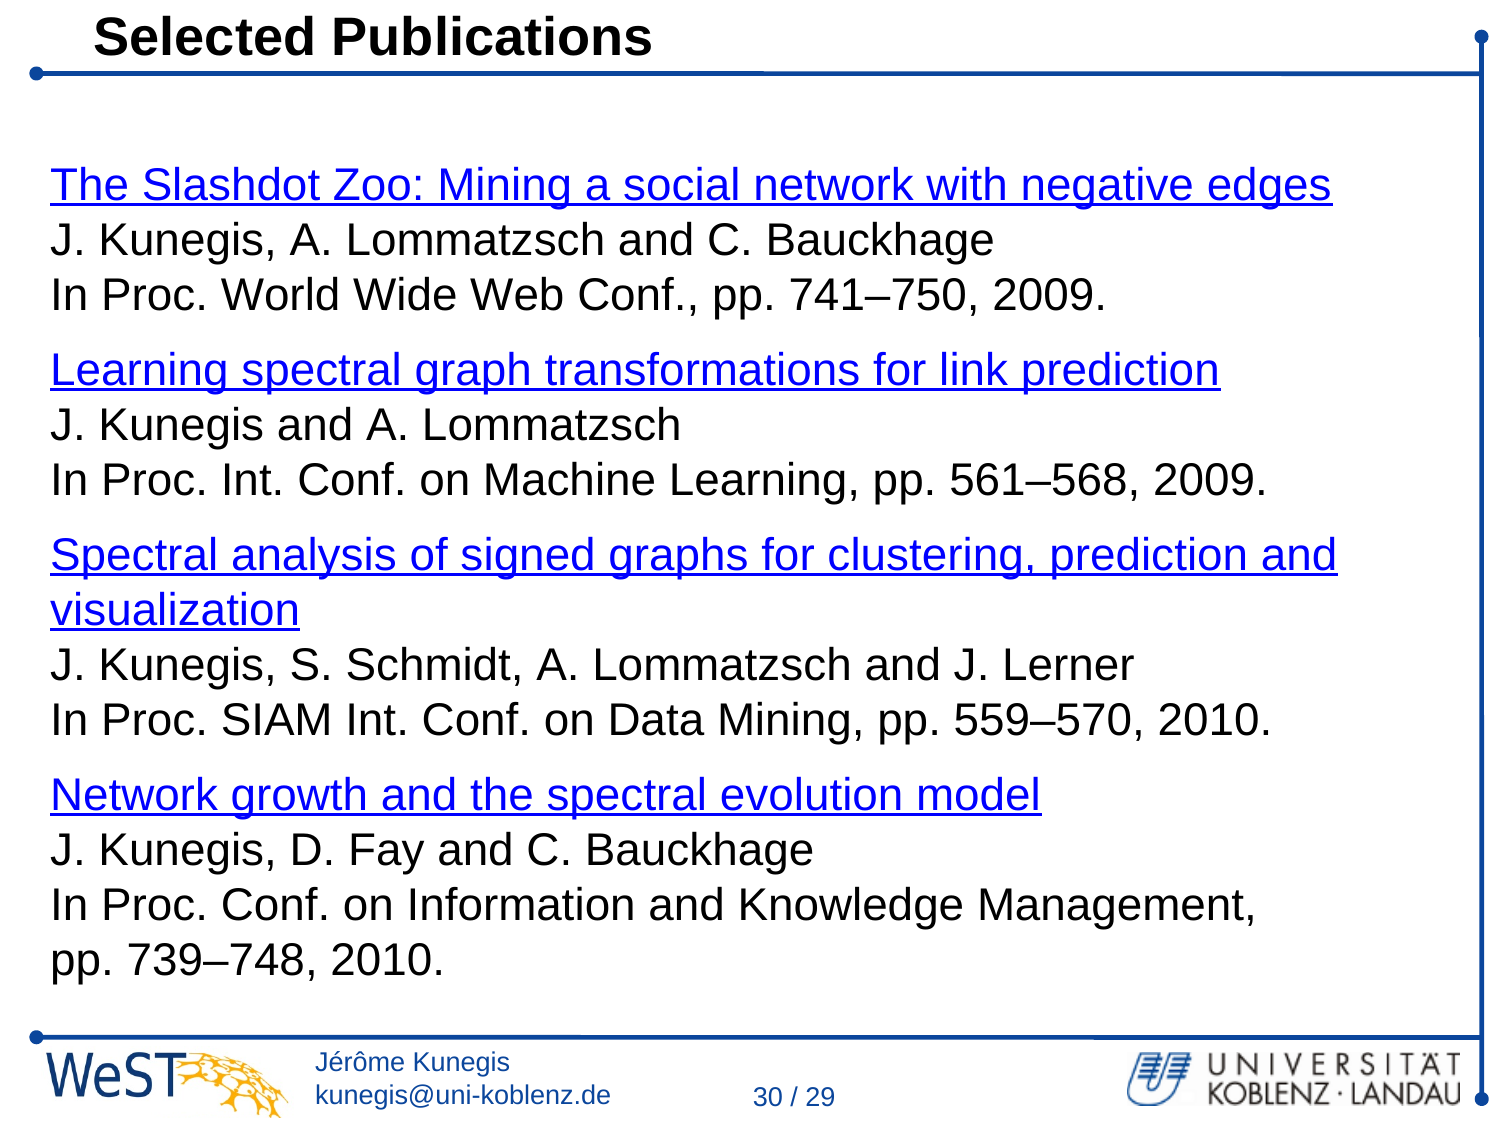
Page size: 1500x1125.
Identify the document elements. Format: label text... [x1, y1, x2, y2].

text_box Selected Publications [78, 0, 1477, 74]
picture [1127, 1052, 1460, 1106]
picture [41, 1046, 302, 1118]
text_box The Slashdot Zoo: Mining a social network with negative edges J. Kunegis, A. Lommatzsch and C. Bauckhage In Proc. World Wide Web Conf., pp. 741–750, 2009. Learning spectral graph transformations for link prediction J. Kunegis and A. Lommatzsch In Proc. Int. Conf. on Machine Learning, pp. 561–568, 2009. Spectral analysis of signed graphs for clustering, prediction and visualization J. Kunegis, S. Schmidt, A. Lommatzsch and J. Lerner In Proc. SIAM Int. Conf. on Data Mining, pp. 559–570, 2010. Network growth and the spectral evolution model J. Kunegis, D. Fay and C. Bauckhage In Proc. Conf. on Information and Knowledge Management, pp. 739–748, 2010. [35, 147, 1453, 812]
